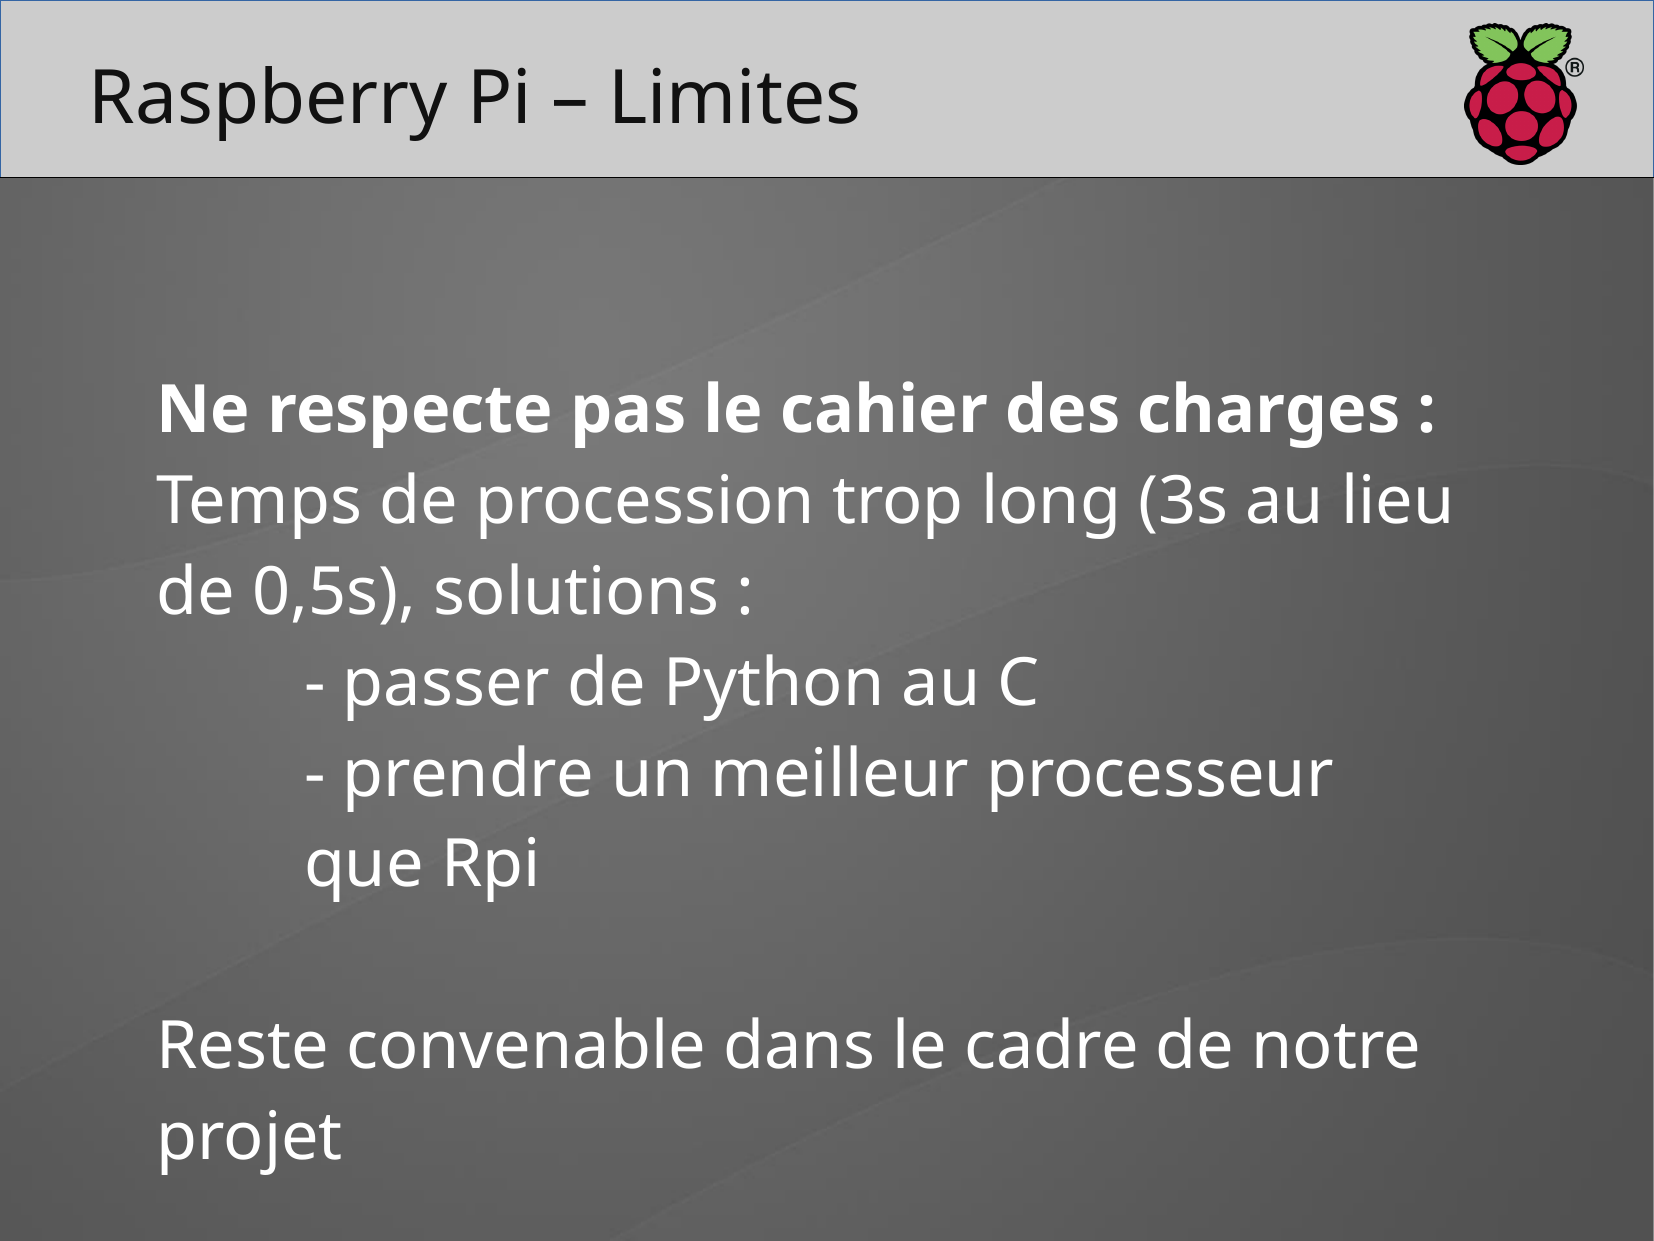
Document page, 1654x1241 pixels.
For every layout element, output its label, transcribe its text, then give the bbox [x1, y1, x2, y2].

text_box Ne respecte pas le cahier des charges : Temps de procession trop long (3s au lieu de 0,5s), solutions : - passer de Python au C - prendre un meilleur processeur que Rpi Reste convenable dans le cadre de notre projet [141, 354, 1512, 1177]
text_box Raspberry Pi – Limites [0, 35, 1512, 254]
text_box [0, 0, 1654, 177]
picture [1464, 23, 1584, 165]
picture [0, 178, 1654, 1241]
